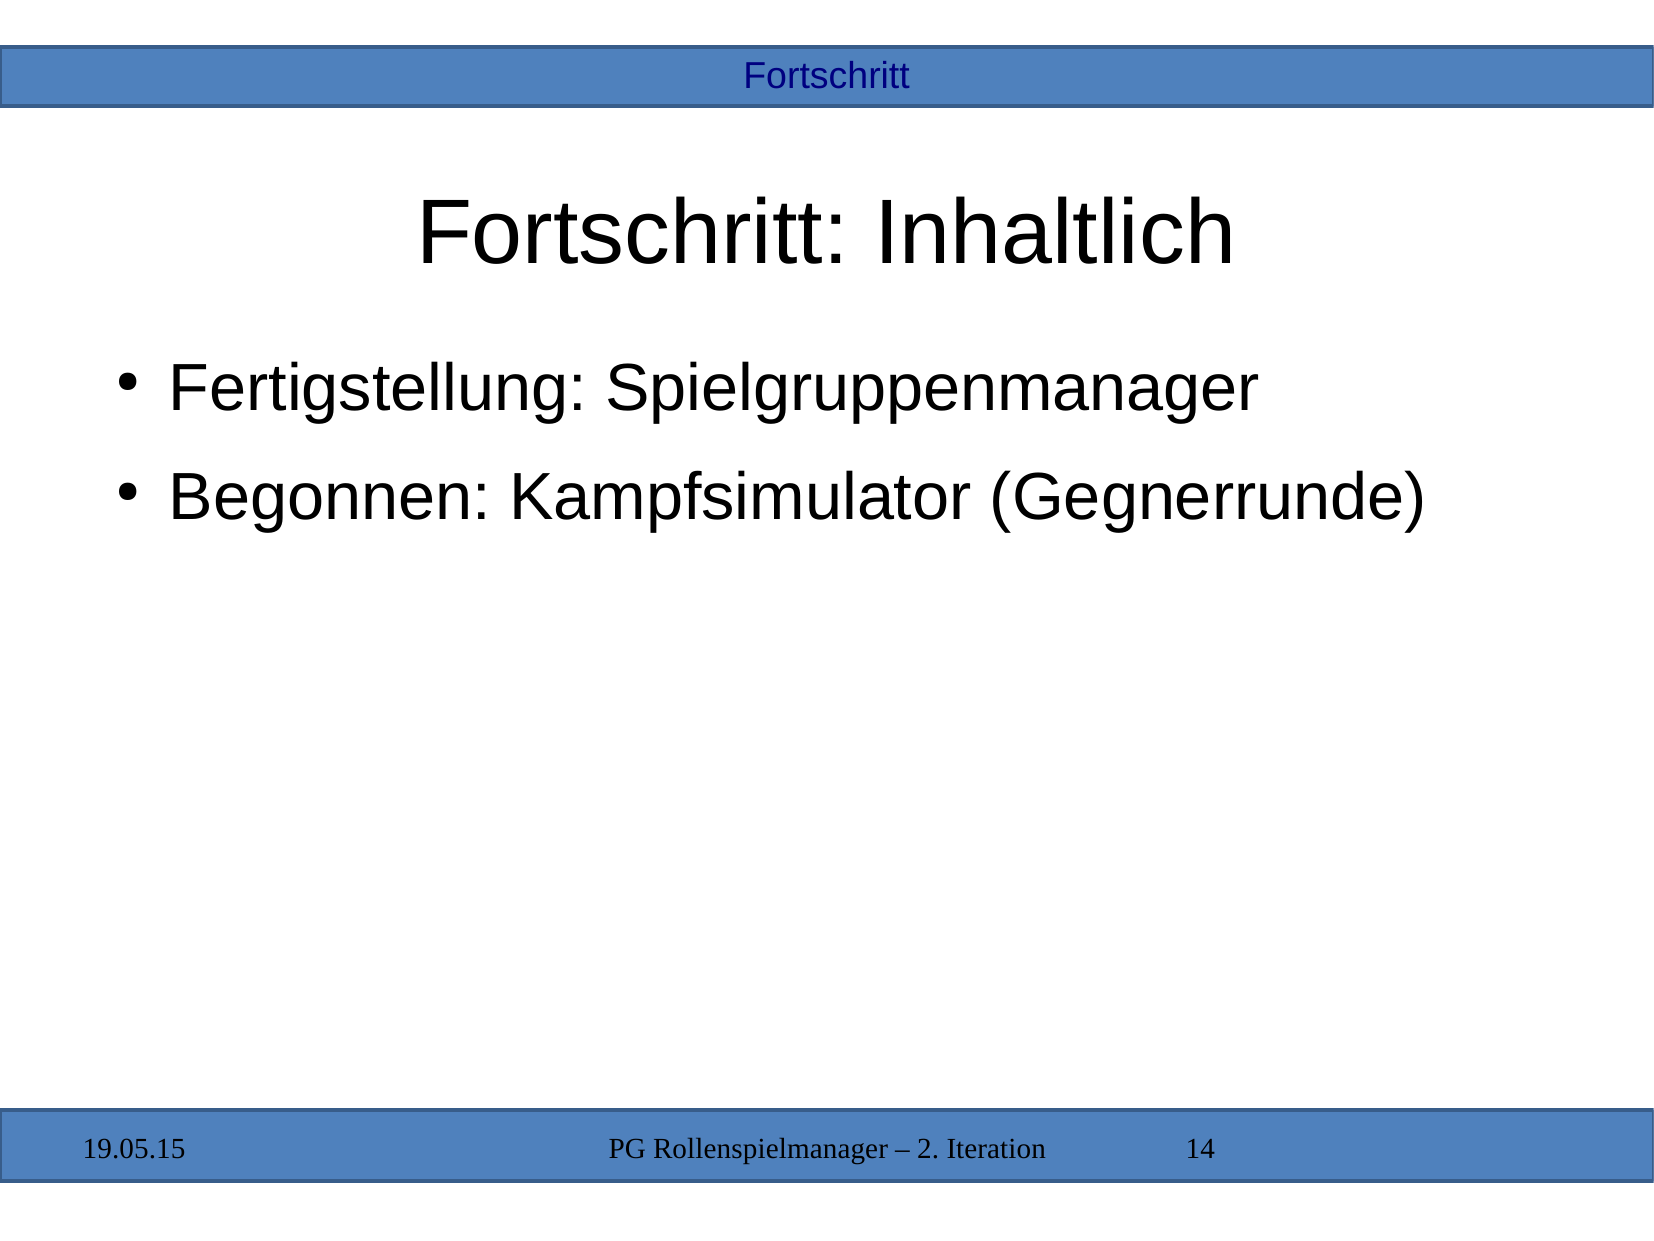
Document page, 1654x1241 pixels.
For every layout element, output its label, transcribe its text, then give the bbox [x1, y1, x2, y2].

text_box Fortschritt [0, 47, 1654, 105]
title Fortschritt: Inhaltlich [82, 171, 1571, 283]
text_box PG Rollenspielmanager – 2. Iteration [565, 1129, 1090, 1216]
text_box [1185, 1129, 1571, 1216]
list Fertigstellung: Spielgruppenmanager Begonnen: Kampfsimulator (Gegnerrunde) [80, 343, 1536, 1063]
text_box 19.05.15 [82, 1129, 468, 1216]
